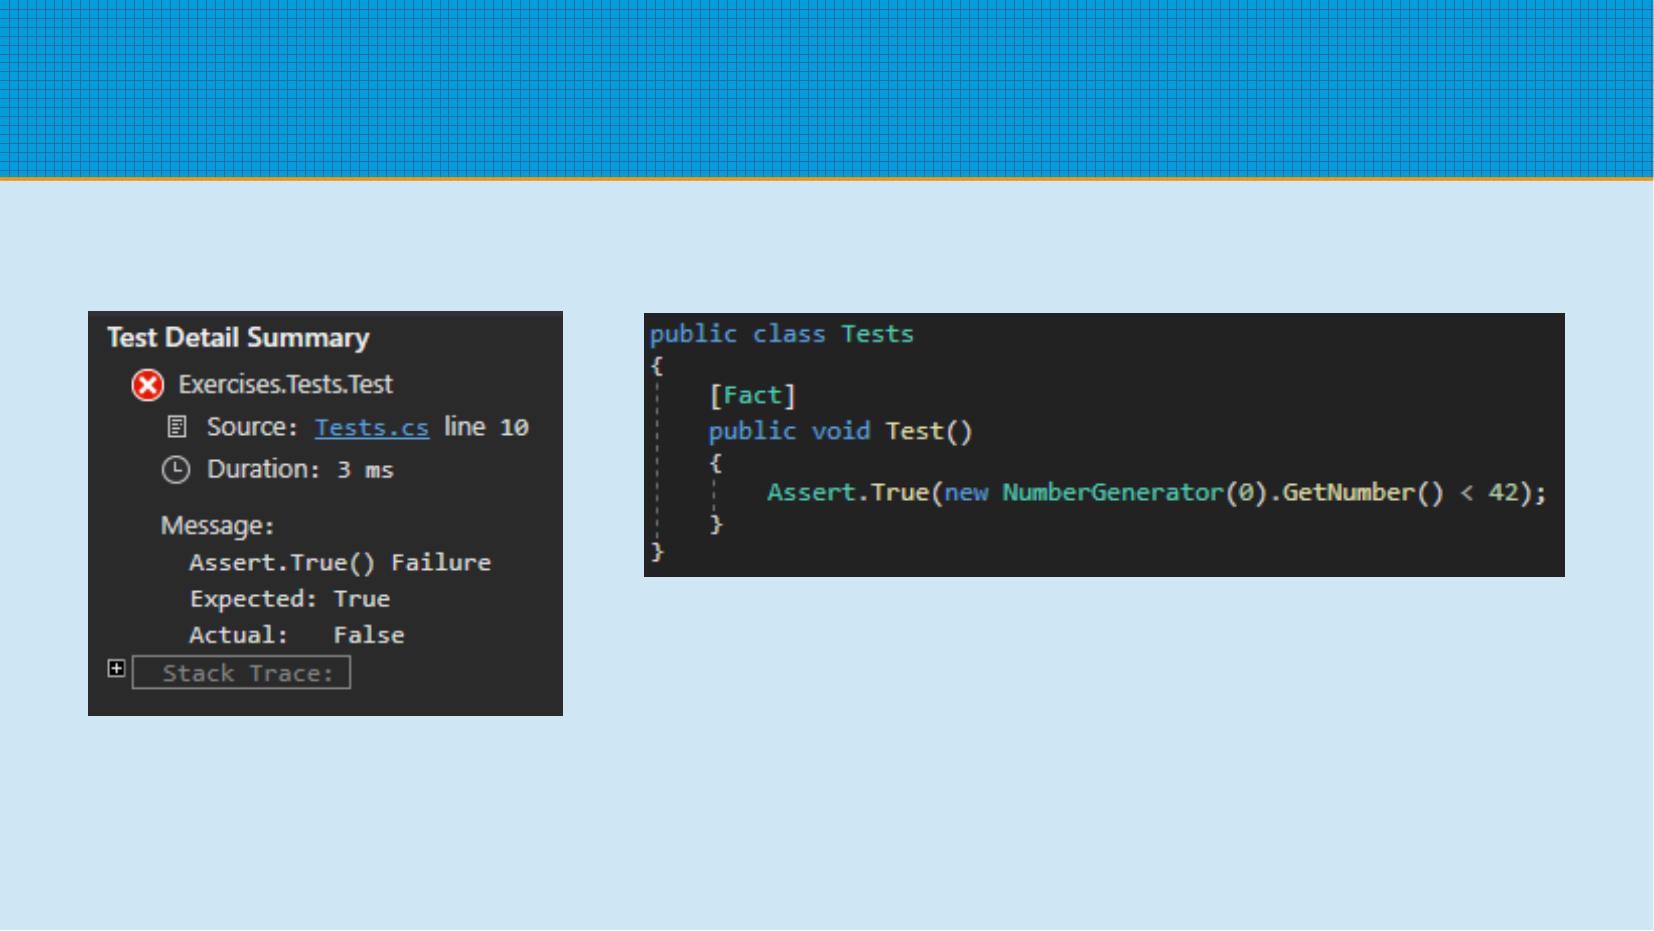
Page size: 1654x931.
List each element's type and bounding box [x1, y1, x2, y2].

picture [88, 311, 563, 716]
picture [644, 313, 1565, 577]
